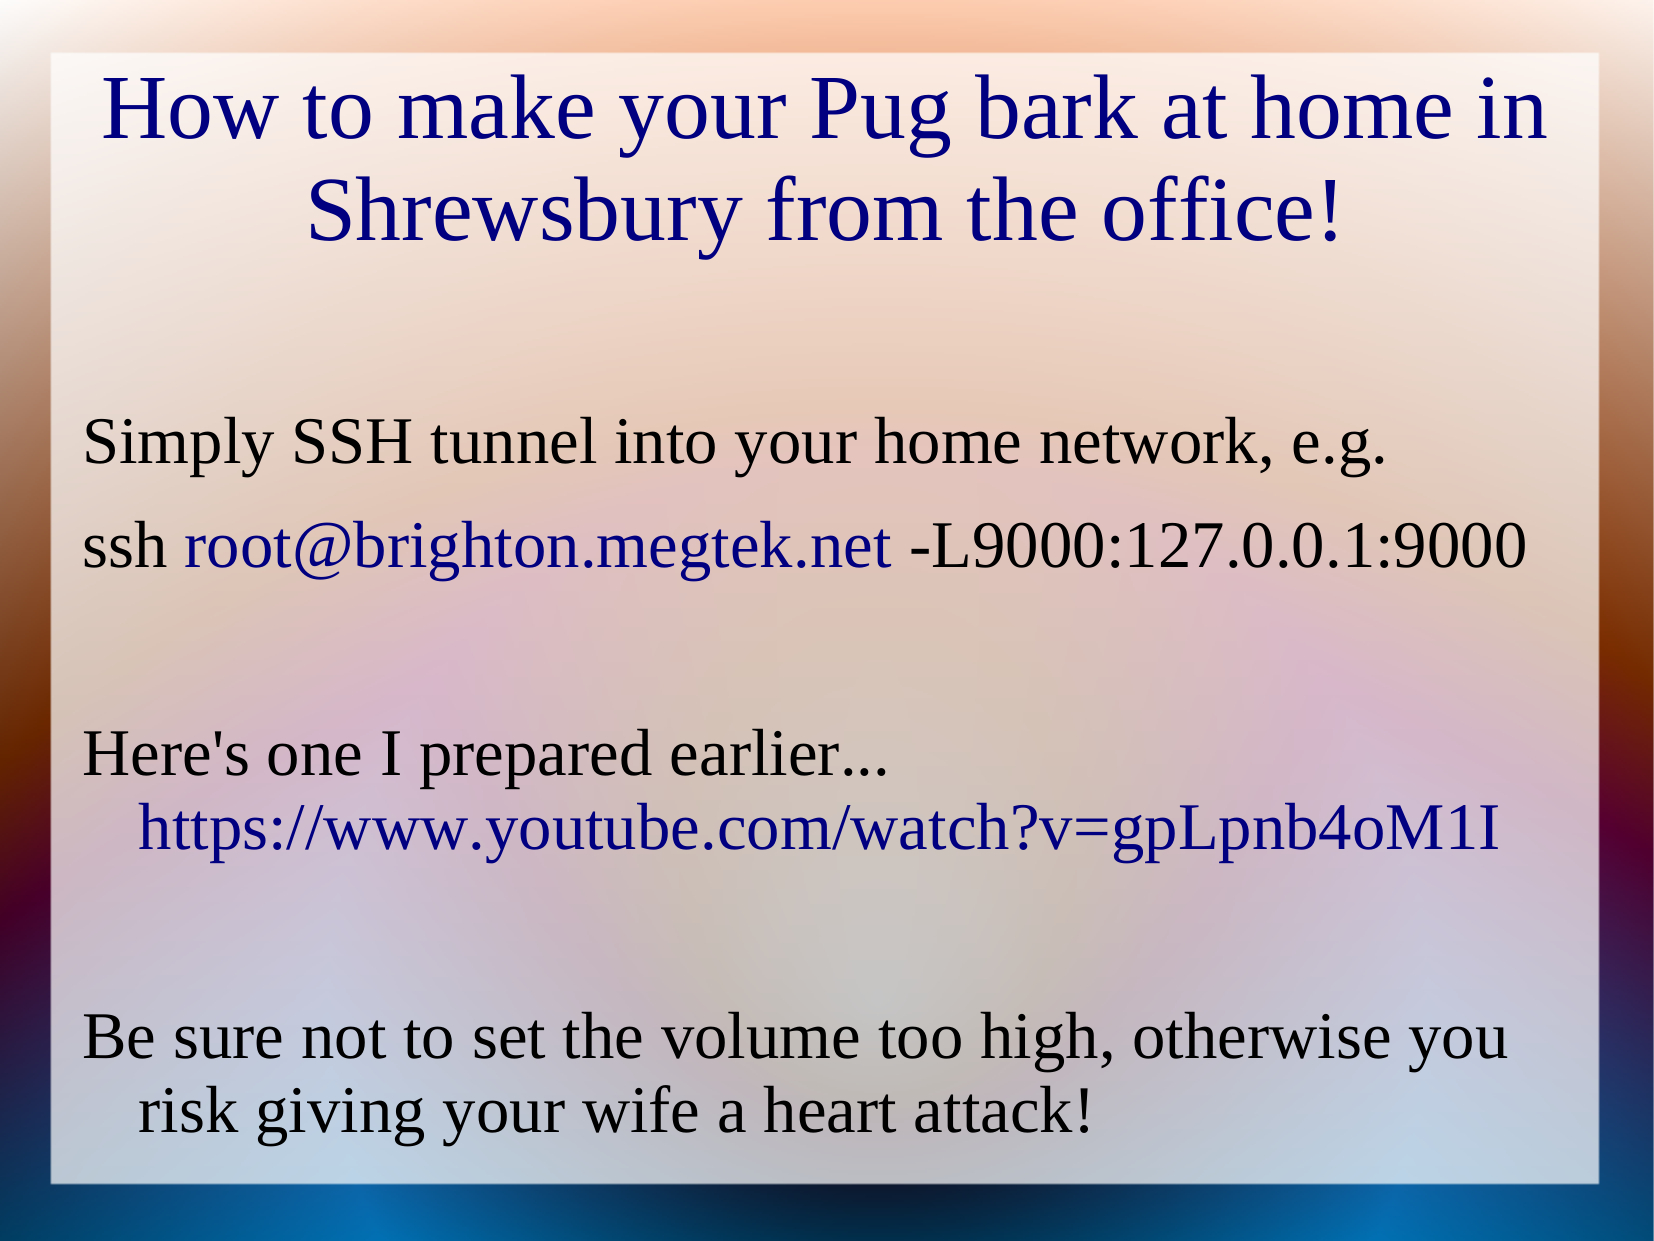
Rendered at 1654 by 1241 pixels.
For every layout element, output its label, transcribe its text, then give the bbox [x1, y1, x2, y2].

title How to make your Pug bark at home in Shrewsbury from the office! [82, 55, 1571, 262]
picture [0, 0, 1654, 1241]
list Simply SSH tunnel into your home network, e.g. ssh root@brighton.megtek.net -L9000:127.0.0.1:9000 Here's one I prepared earlier... https://www.youtube.com/watch?v=gpLpnb4oM1I Be sure not to set the volume too high, otherwise you risk giving your wife a heart attack! [82, 290, 1571, 1142]
